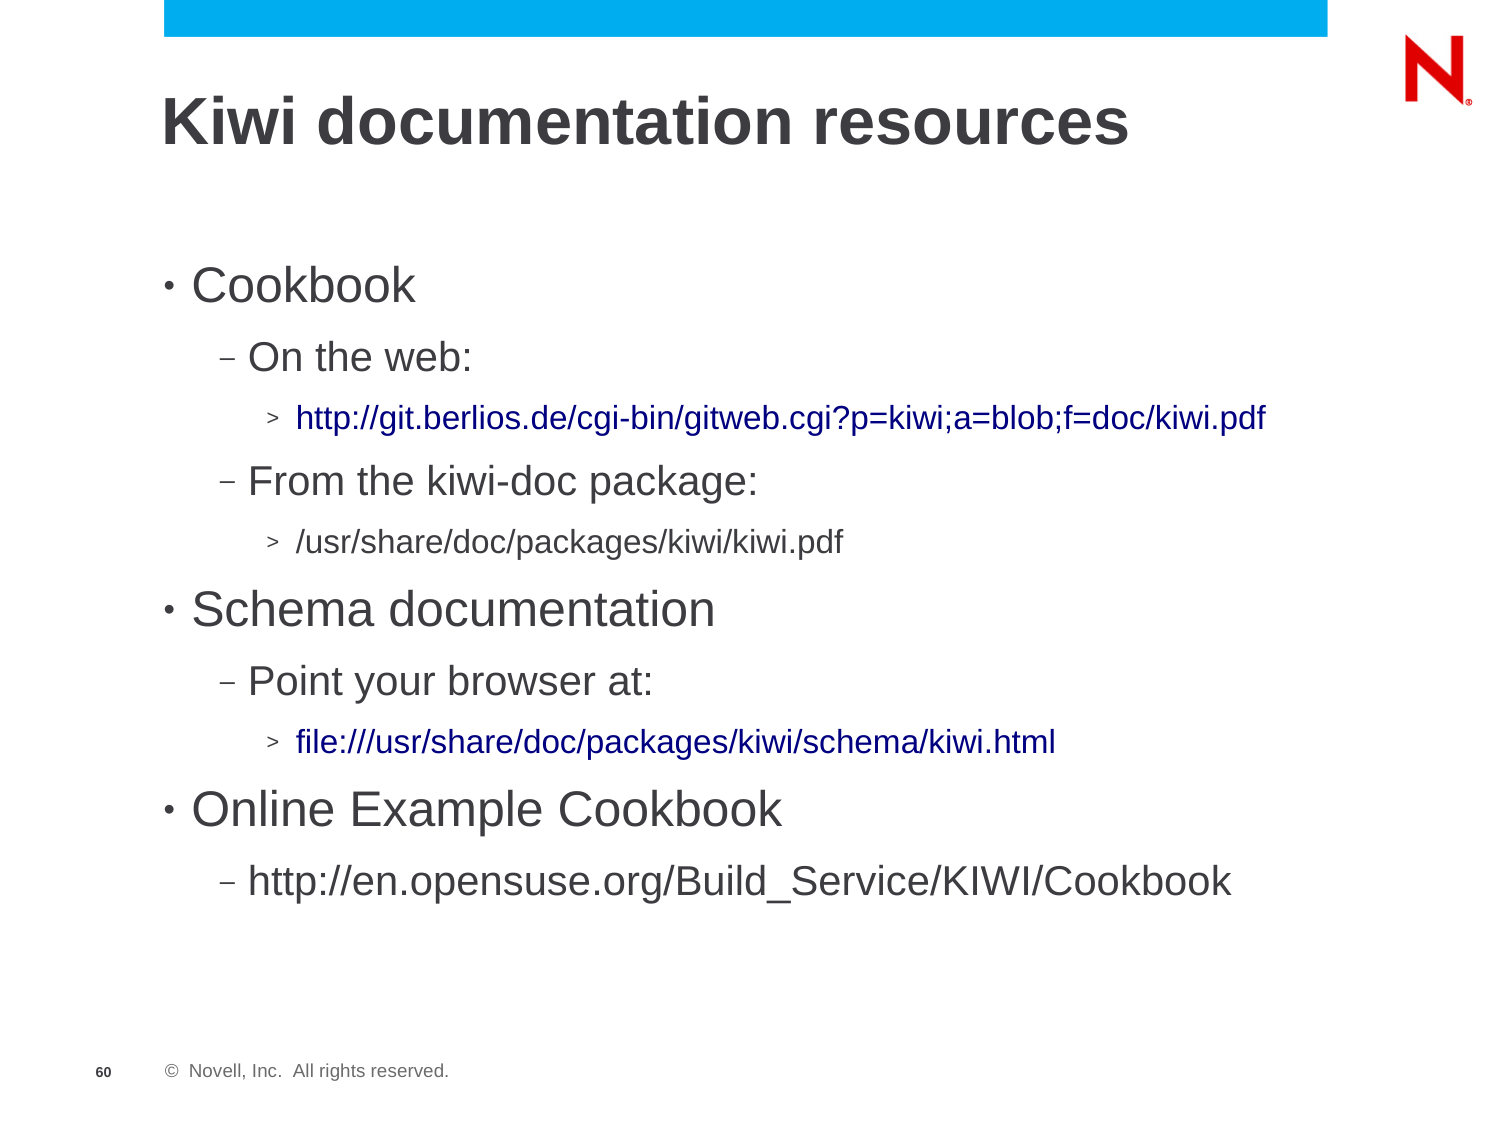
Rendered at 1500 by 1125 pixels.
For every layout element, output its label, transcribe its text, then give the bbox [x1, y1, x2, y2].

picture [1403, 32, 1473, 107]
list Cookbook On the web: http://git.berlios.de/cgi-bin/gitweb.cgi?p=kiwi;a=blob;f=doc/kiwi.pdf From the kiwi-doc package: /usr/share/doc/packages/kiwi/kiwi.pdf Schema documentation Point your browser at: file:///usr/share/doc/packages/kiwi/schema/kiwi.html Online Example Cookbook http://en.opensuse.org/Build_Service/KIWI/Cookbook [163, 254, 1404, 986]
title Kiwi documentation resources [161, 41, 1383, 205]
